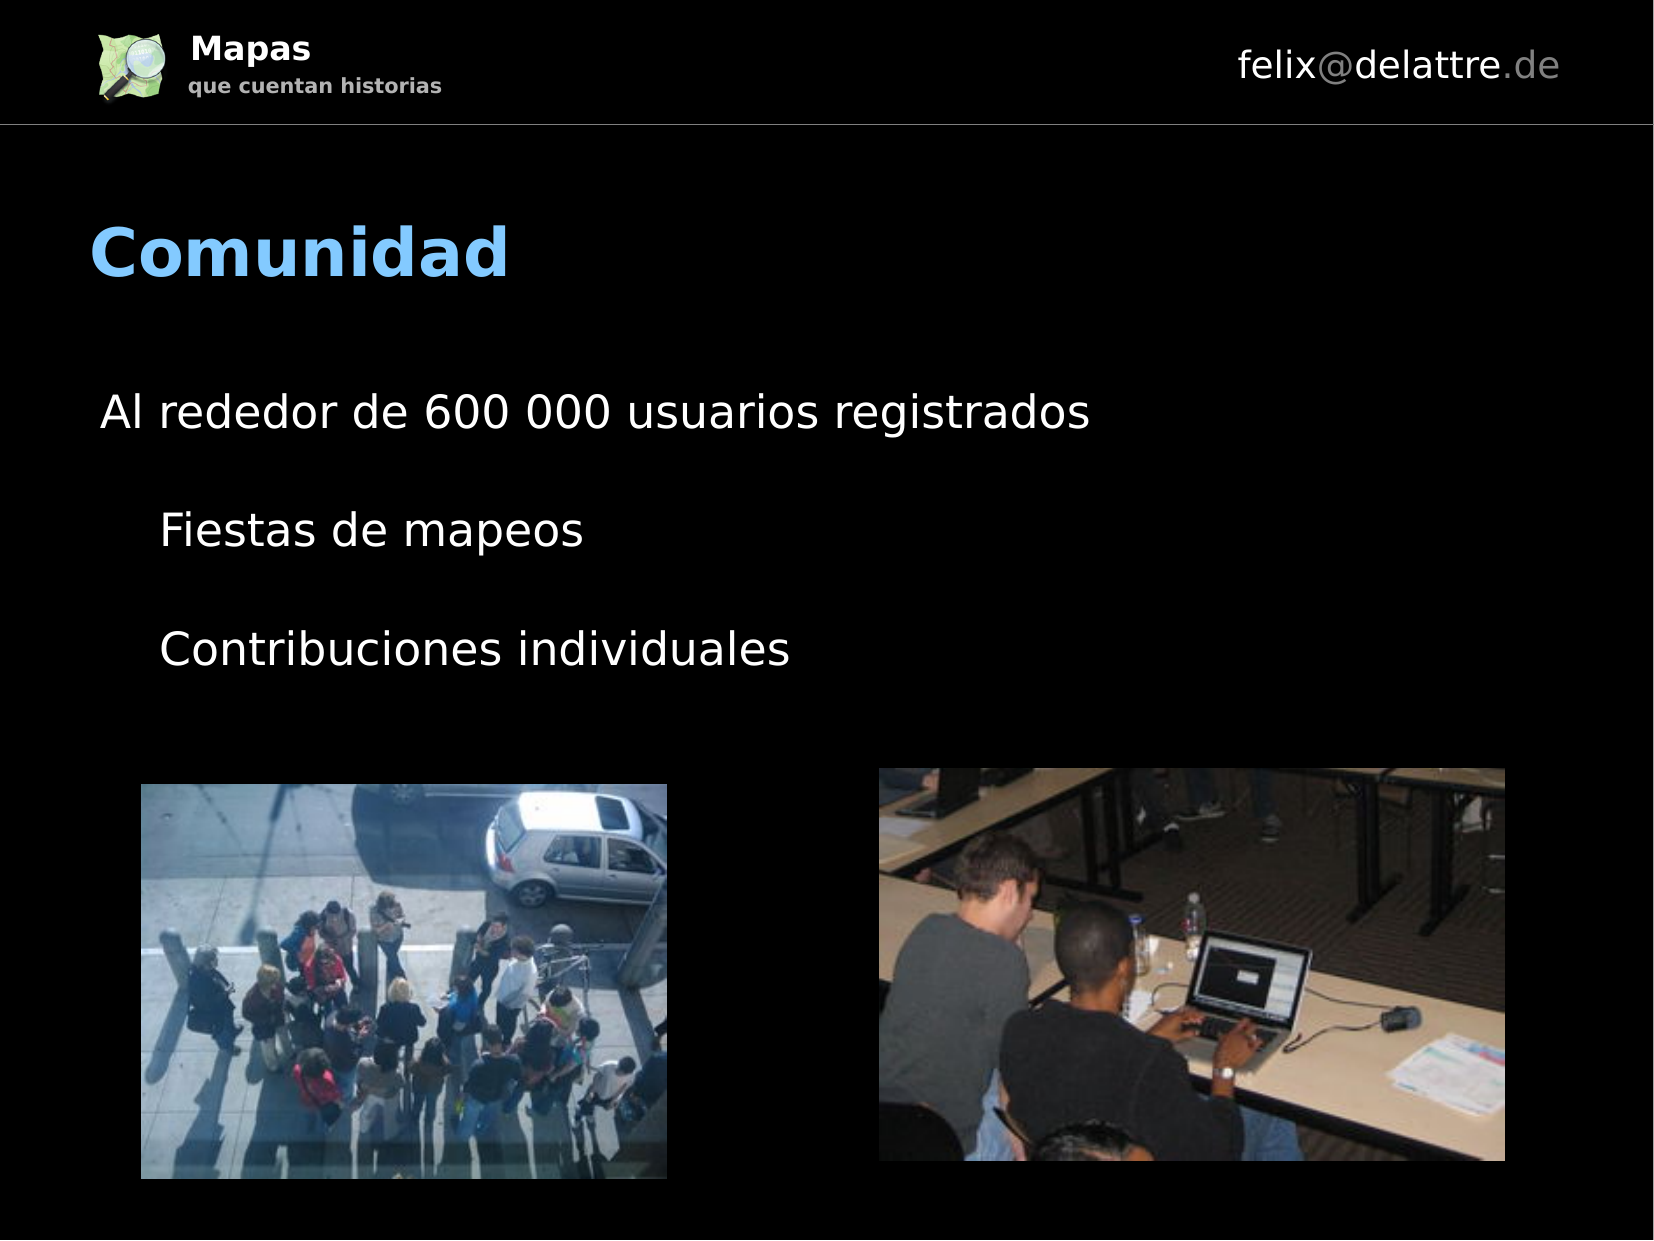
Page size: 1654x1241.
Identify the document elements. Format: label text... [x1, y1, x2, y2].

text_box Comunidad [65, 197, 536, 309]
text_box Contribuciones individuales [135, 606, 1642, 693]
text_box Al rededor de 600 000 usuarios registrados [76, 369, 1583, 456]
picture [141, 784, 667, 1179]
text_box Fiestas de mapeos [135, 487, 1642, 575]
picture [95, 34, 169, 107]
picture [879, 768, 1505, 1161]
